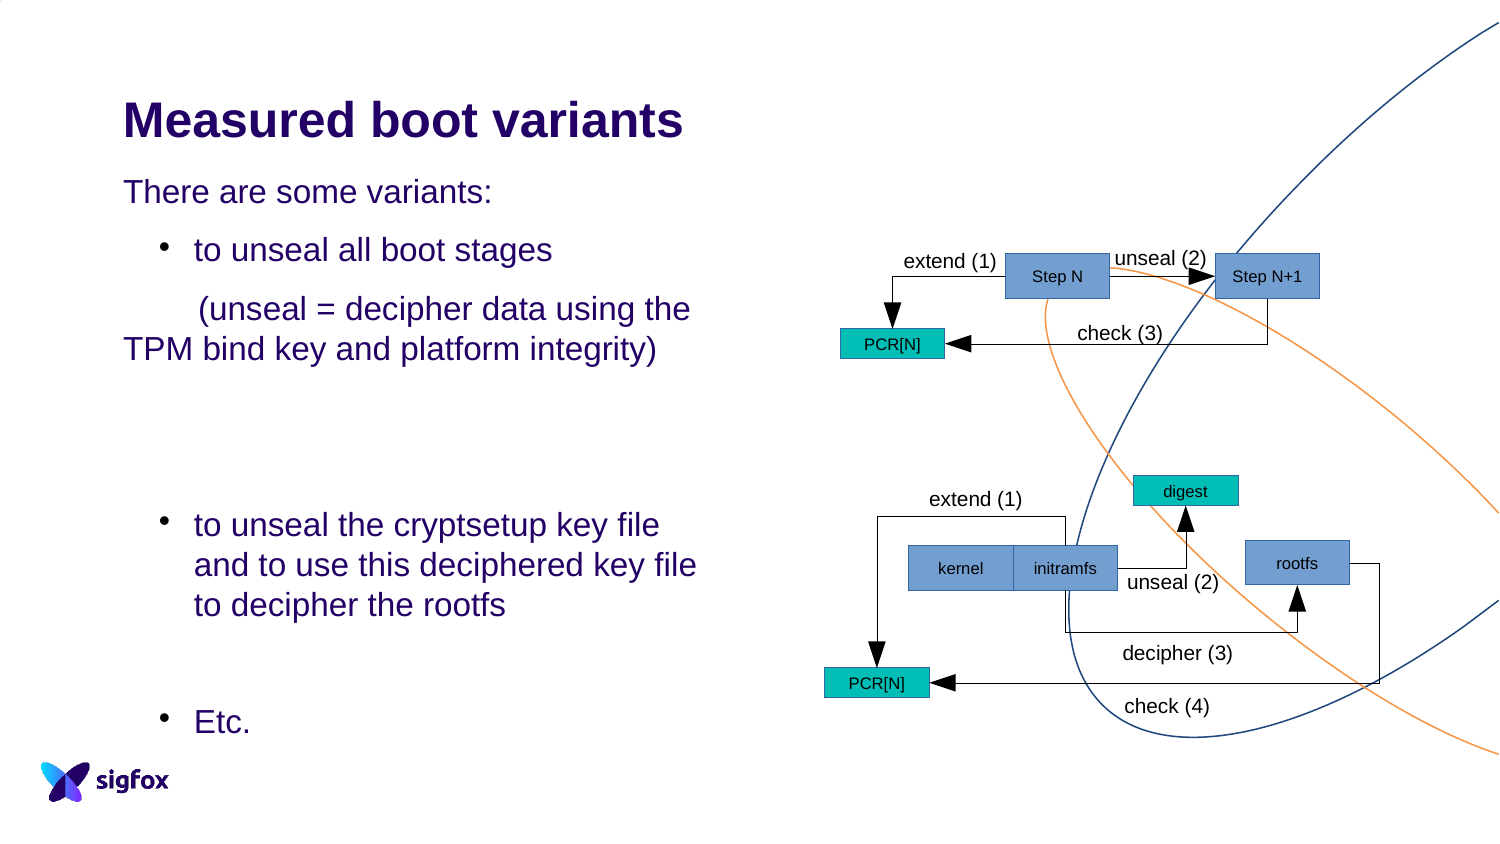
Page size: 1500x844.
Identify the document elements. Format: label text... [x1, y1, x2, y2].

text_box Step N+1 [1215, 253, 1320, 299]
text_box extend (1) [914, 478, 1038, 513]
text_box kernel [908, 545, 1014, 591]
text_box decipher (3) [1107, 633, 1249, 666]
text_box initramfs [1014, 545, 1118, 591]
text_box There are some variants: to unseal all boot stages (unseal = decipher data using the TPM bind key and platform integrity) to unseal the cryptsetup key file and to use this deciphered key file to decipher the rootfs Etc. [123, 105, 705, 587]
text_box unseal (2) [1099, 237, 1222, 272]
picture [36, 760, 174, 803]
text_box check (3) [1062, 312, 1178, 344]
text_box extend (1) [888, 239, 1012, 274]
text_box Step N [1005, 253, 1110, 299]
text_box rootfs [1245, 540, 1350, 585]
text_box Measured boot variants [122, 87, 1358, 142]
text_box PCR[N] [840, 328, 945, 359]
text_box digest [1133, 475, 1239, 506]
text_box PCR[N] [824, 667, 930, 698]
text_box check (4) [1109, 685, 1225, 720]
text_box unseal (2) [1112, 561, 1235, 596]
